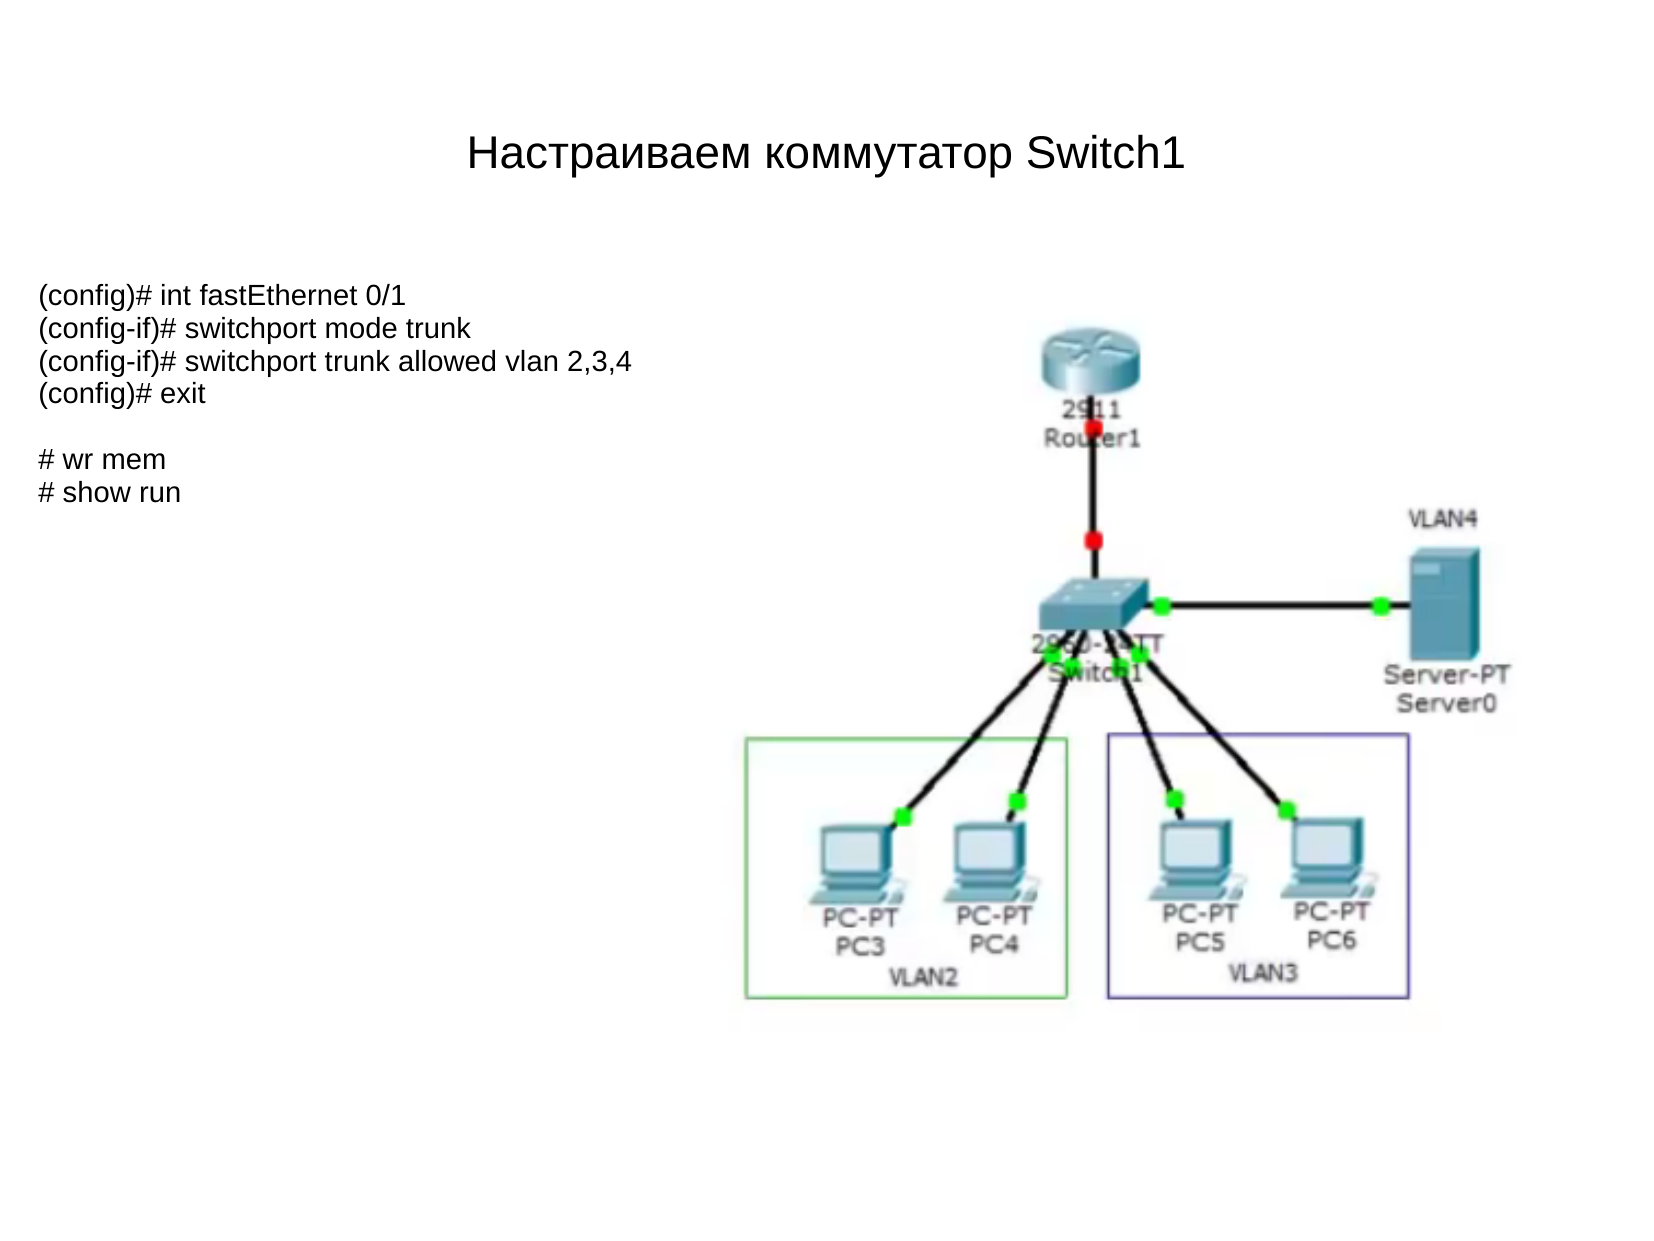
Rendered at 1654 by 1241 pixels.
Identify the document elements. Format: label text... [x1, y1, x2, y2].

picture [714, 271, 1583, 1057]
title Настраиваем коммутатор Switch1 [82, 49, 1571, 257]
text_box (config)# int fastEthernet 0/1 (config-if)# switchport mode trunk (config-if)# switchport trunk allowed vlan 2,3,4 (config)# exit # wr mem # show run [23, 271, 697, 1170]
